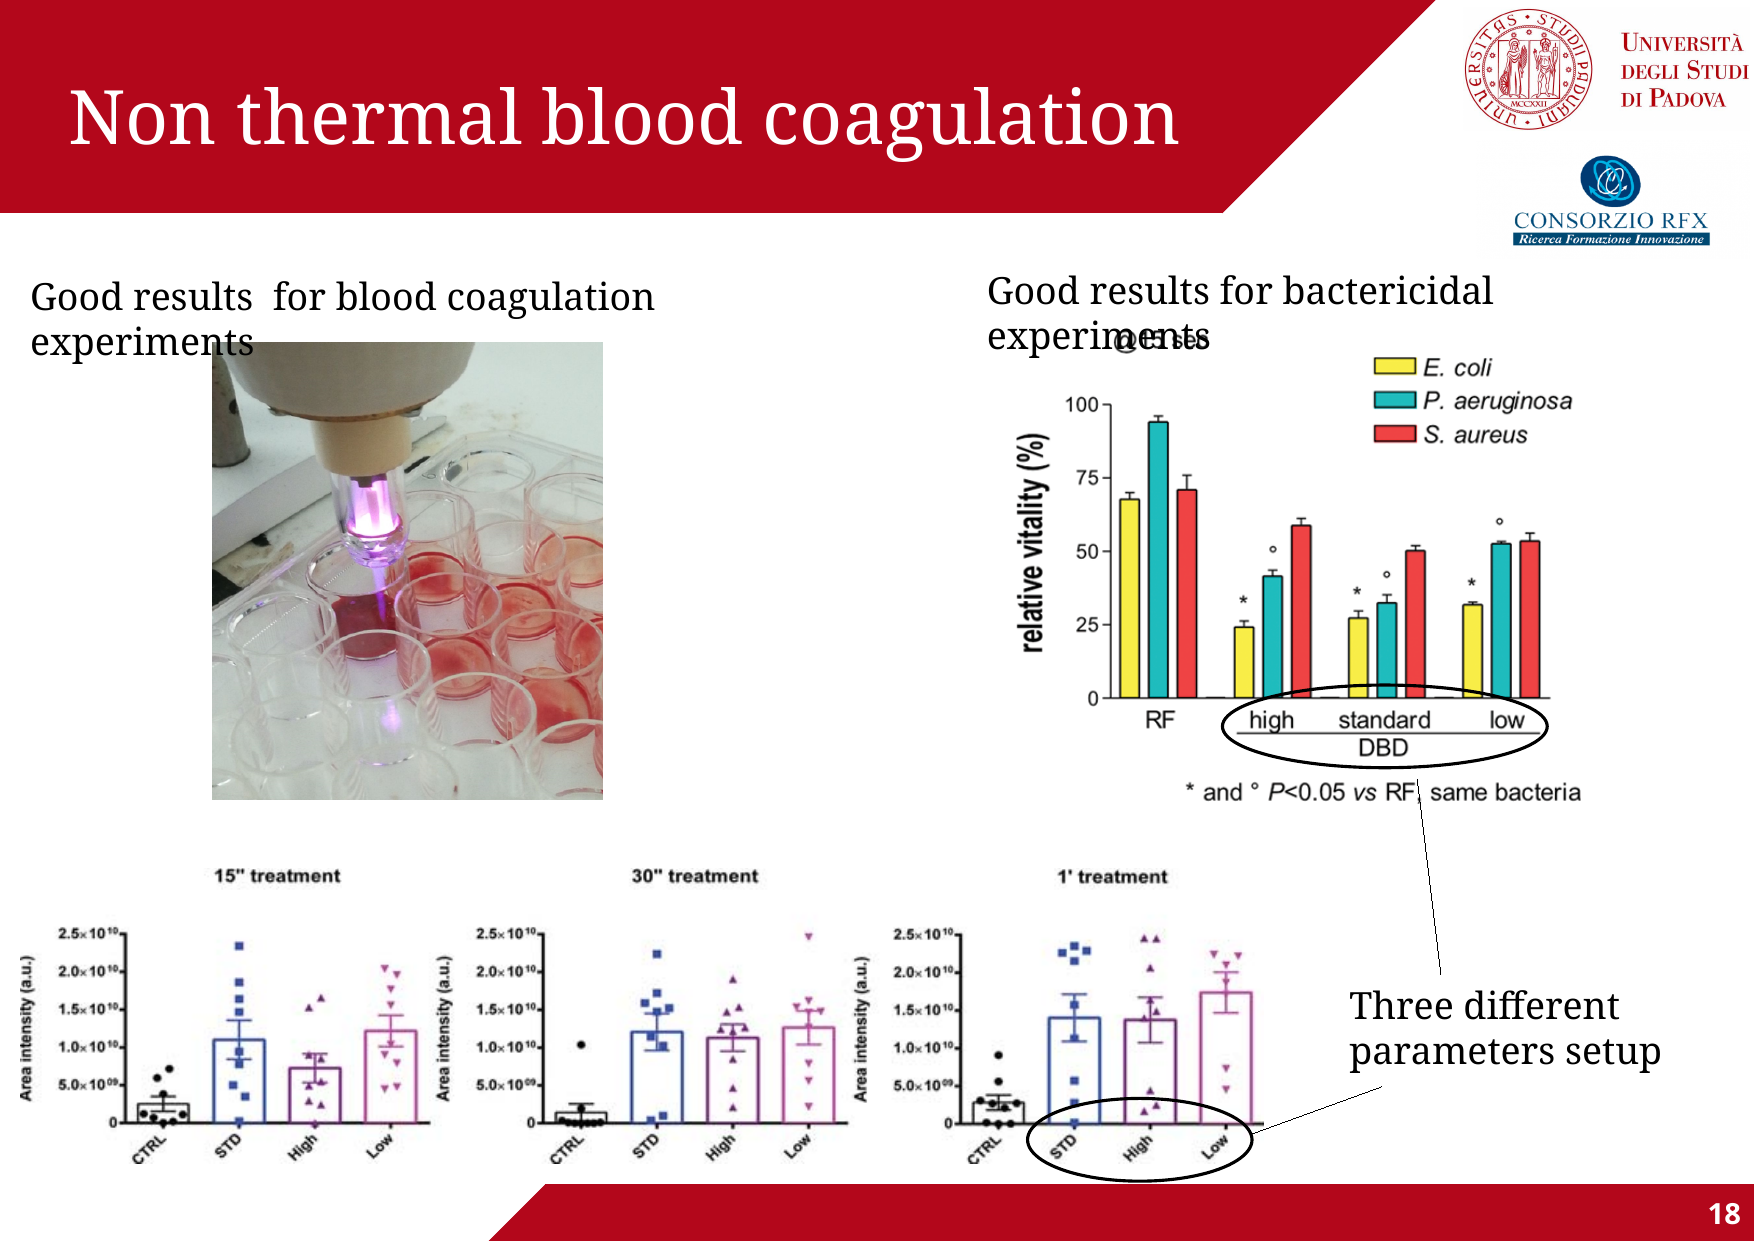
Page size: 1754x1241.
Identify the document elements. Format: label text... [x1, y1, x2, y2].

picture [1016, 455, 1582, 804]
picture [1476, 140, 1750, 259]
picture [20, 868, 1264, 1164]
picture [212, 461, 603, 800]
text_box Good results for bactericidal experiments [972, 259, 1737, 455]
picture [1030, 1100, 1250, 1164]
text_box Good results for blood coagulation experiments [15, 265, 878, 461]
picture [1463, 7, 1750, 131]
text_box Three different parameters setup [1334, 974, 1754, 1125]
title Non thermal blood coagulation [10, 0, 1241, 244]
